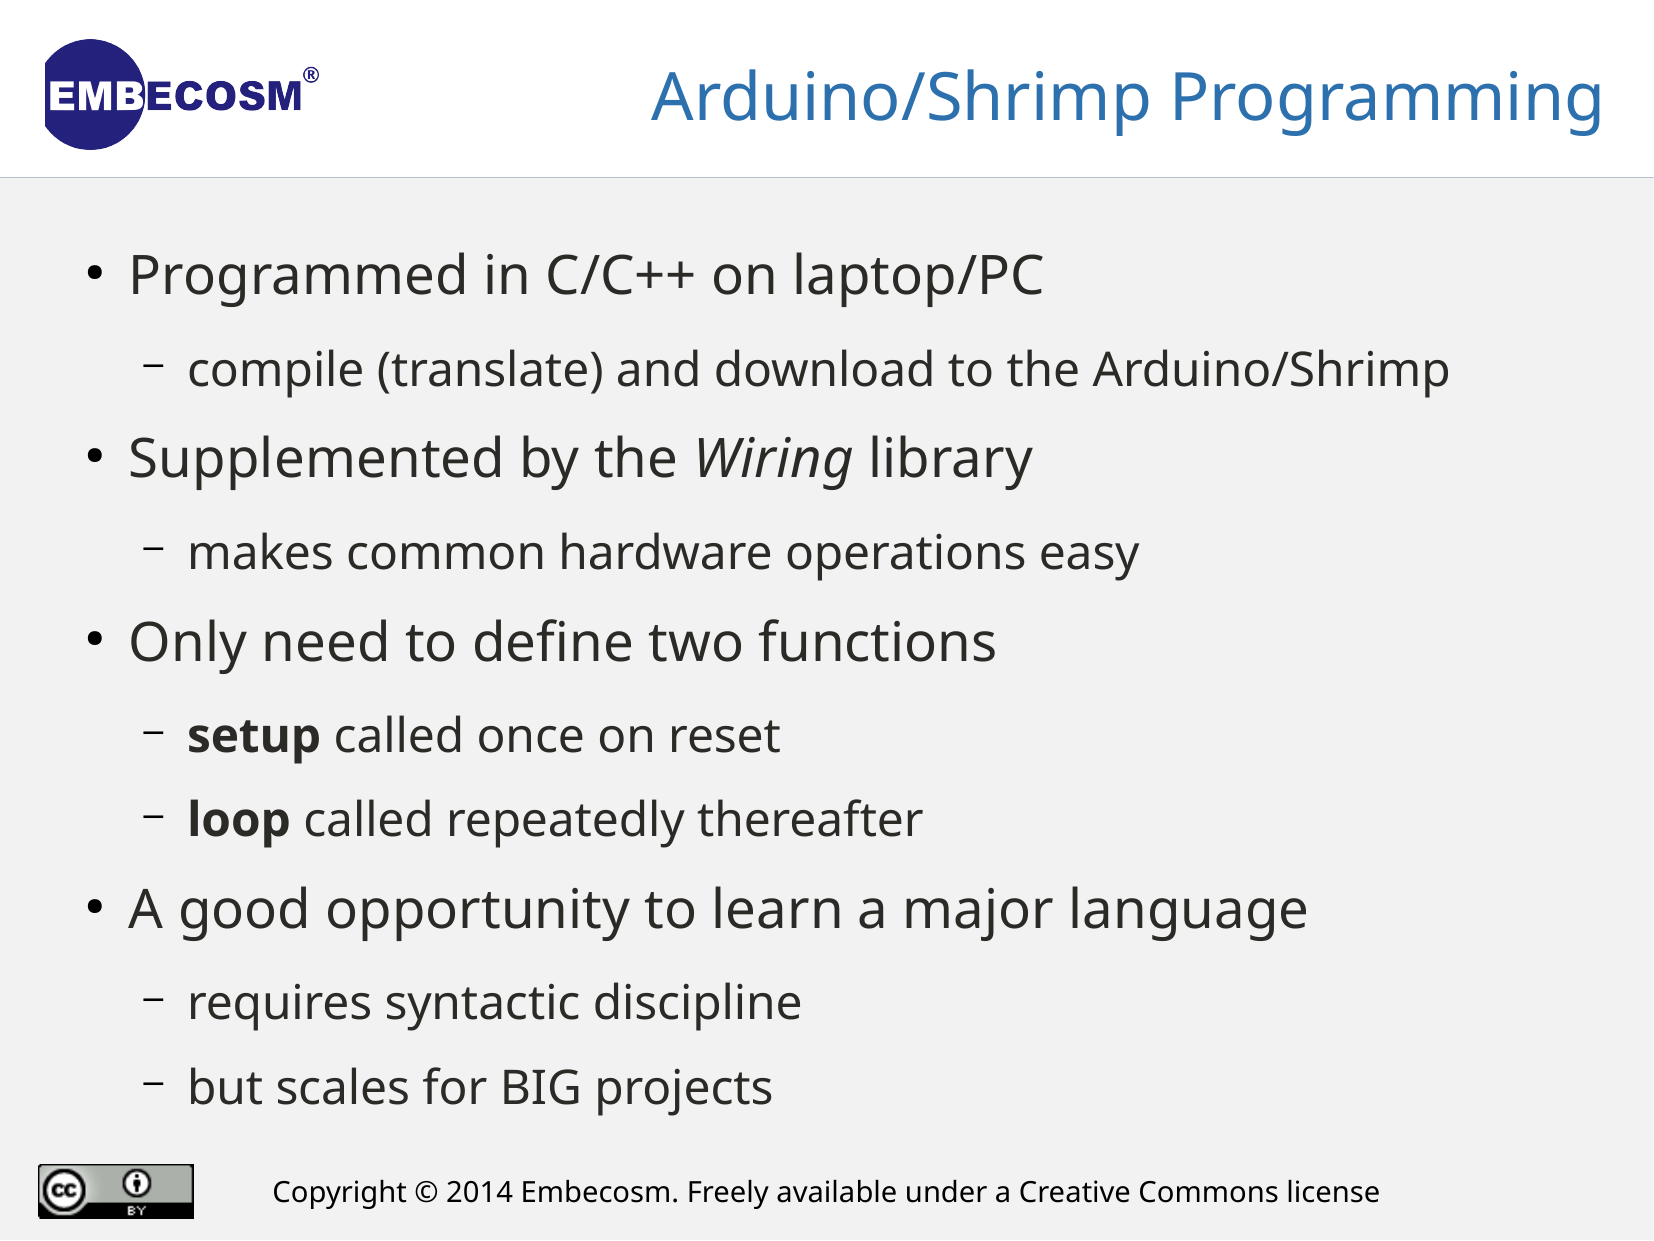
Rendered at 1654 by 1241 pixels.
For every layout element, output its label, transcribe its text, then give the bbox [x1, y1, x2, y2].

list Programmed in C/C++ on laptop/PC compile (translate) and download to the Arduino/Shrimp Supplemented by the Wiring library makes common hardware operations easy Only need to define two functions setup called once on reset loop called repeatedly thereafter A good opportunity to learn a major language requires syntactic discipline but scales for BIG projects [70, 236, 1595, 1123]
title Arduino/Shrimp Programming [330, 23, 1607, 166]
picture [38, 1164, 194, 1219]
picture [45, 39, 319, 150]
